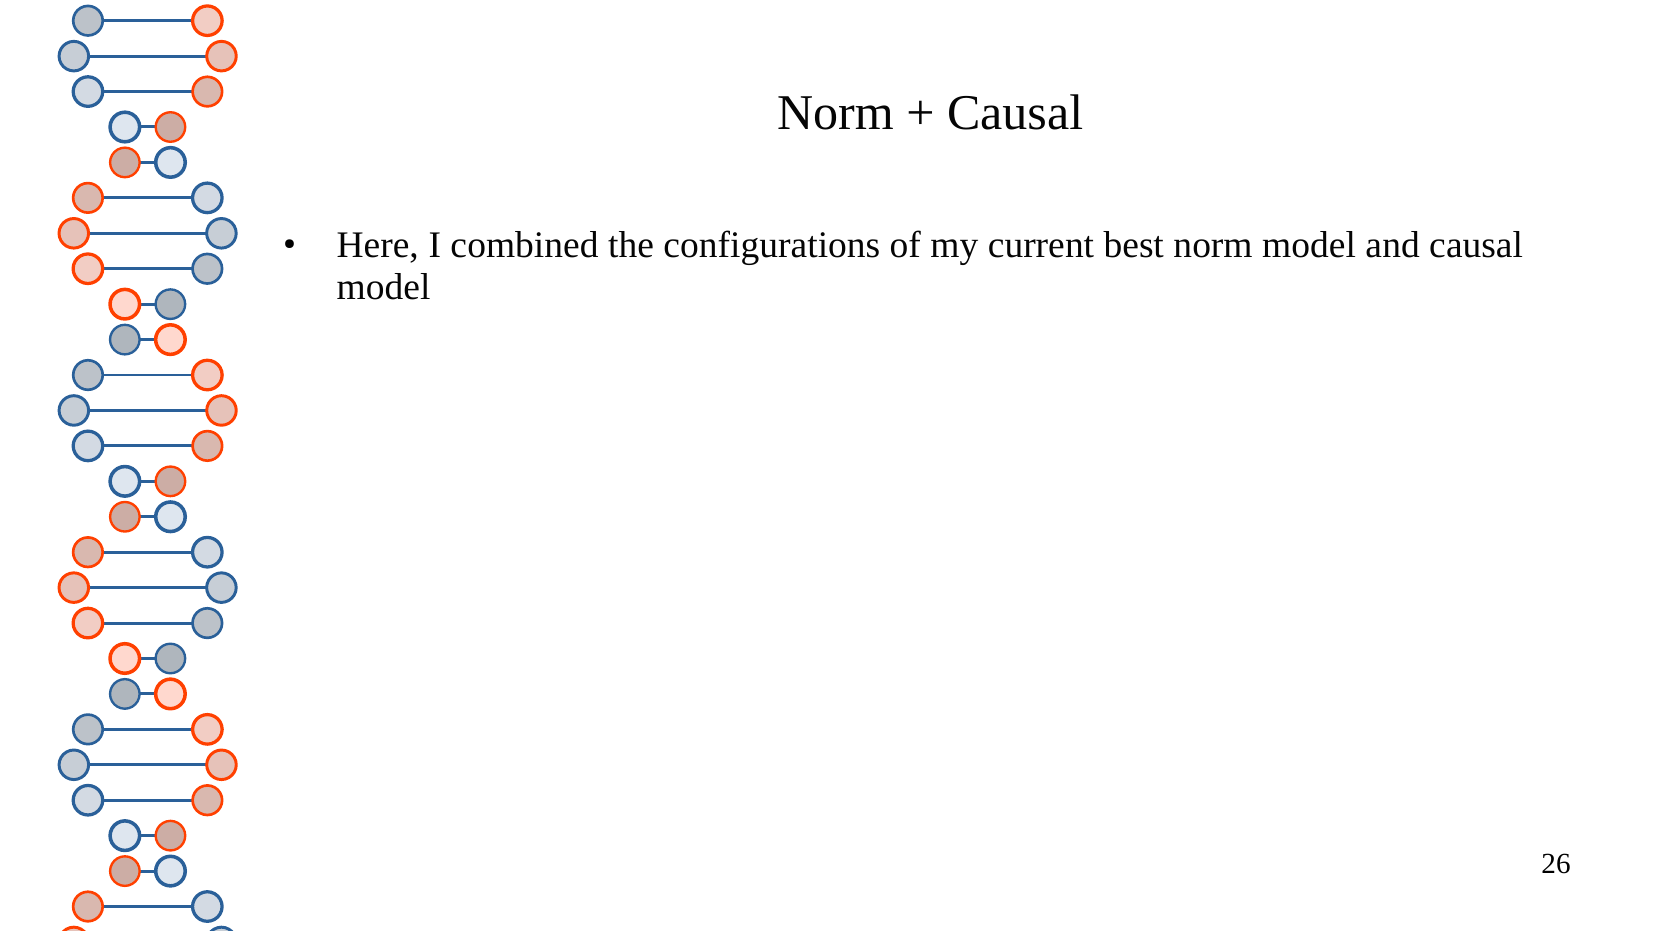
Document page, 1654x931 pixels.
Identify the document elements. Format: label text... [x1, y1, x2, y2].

title Norm + Causal [265, 35, 1595, 189]
list Here, I combined the configurations of my current best norm model and causal model [265, 224, 1595, 764]
